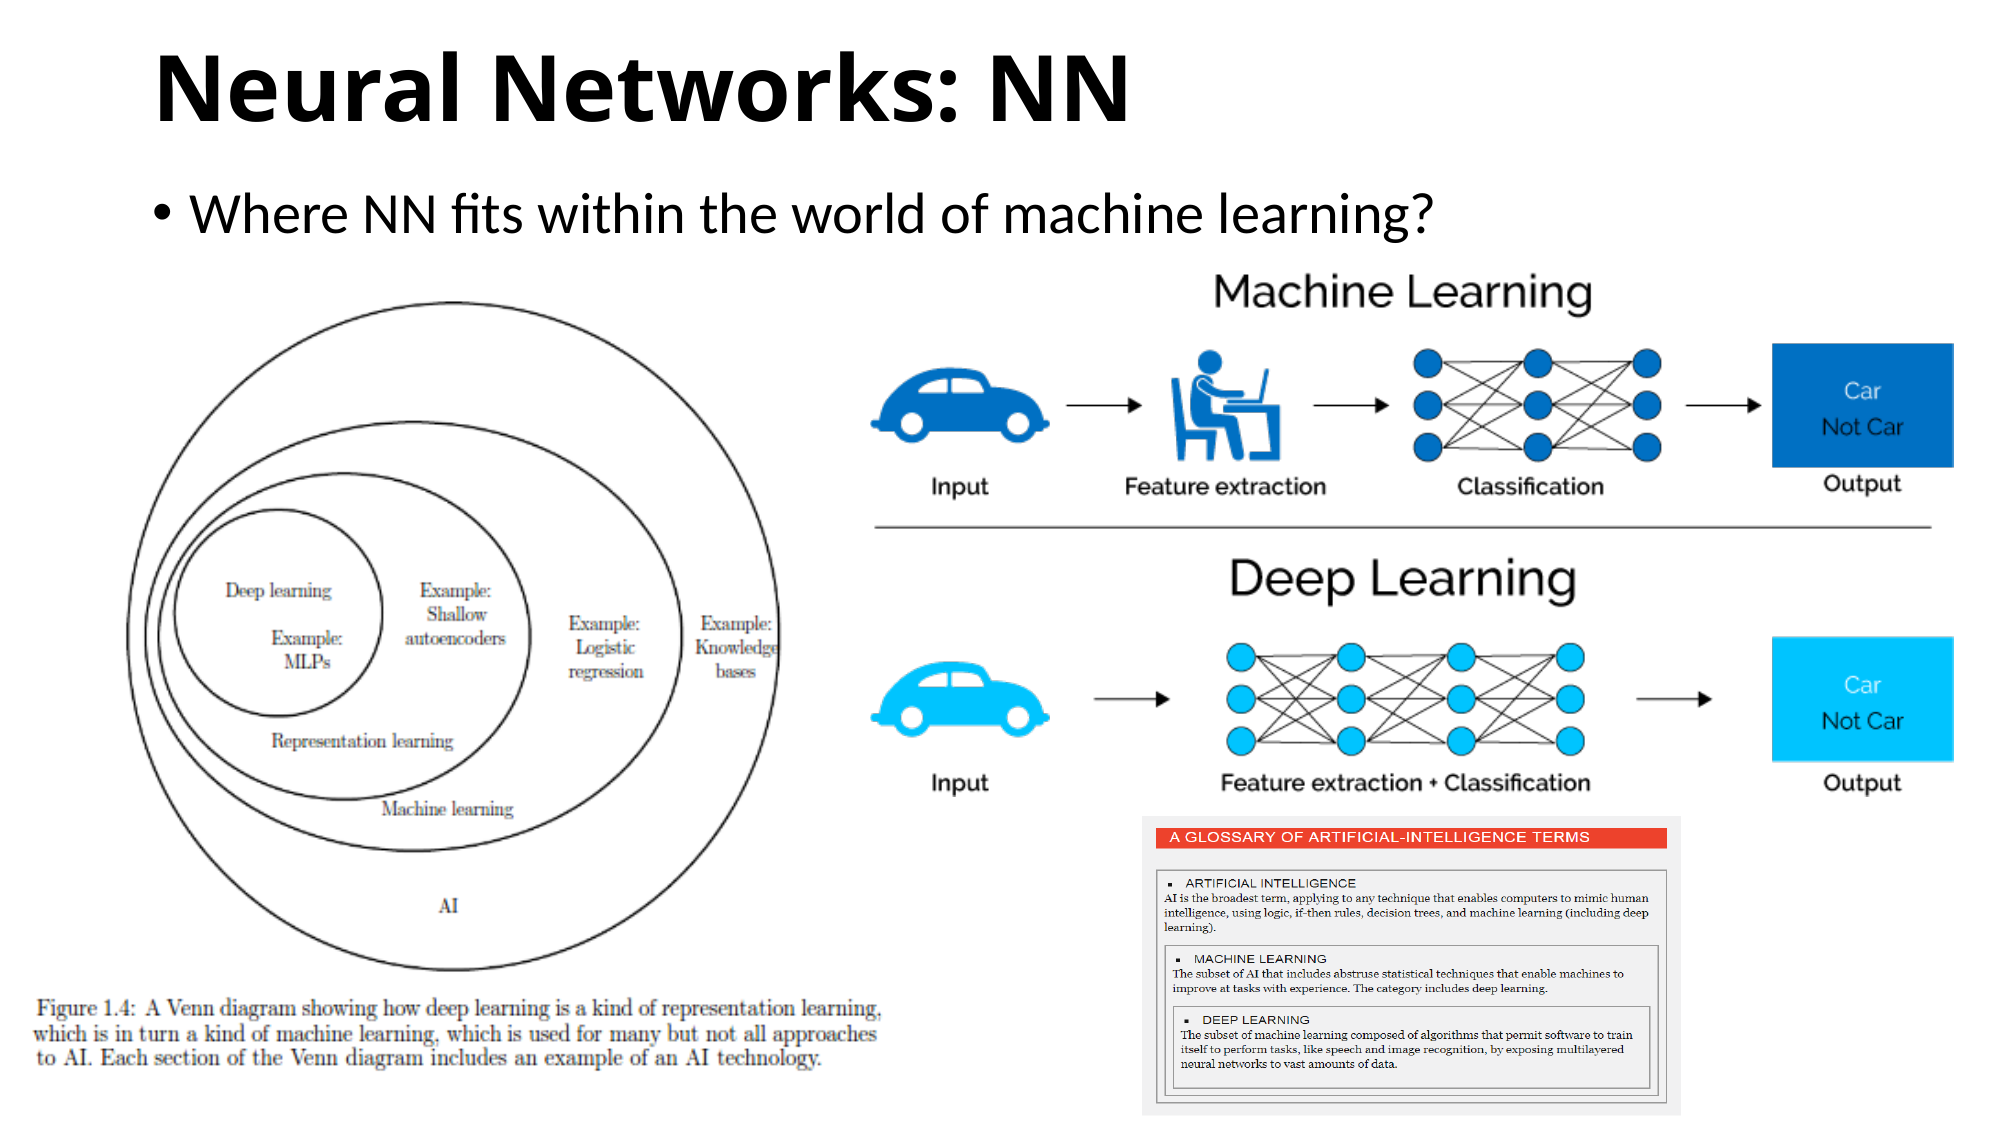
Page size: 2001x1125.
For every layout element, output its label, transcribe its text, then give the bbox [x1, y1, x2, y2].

title Neural Networks: NN [137, 33, 1863, 150]
picture [1142, 816, 1682, 1117]
list Where NN fits within the world of machine learning? [137, 176, 1748, 267]
list Where NN fits within the world of machine learning? [912, 797, 1748, 1084]
picture [13, 267, 1954, 1117]
